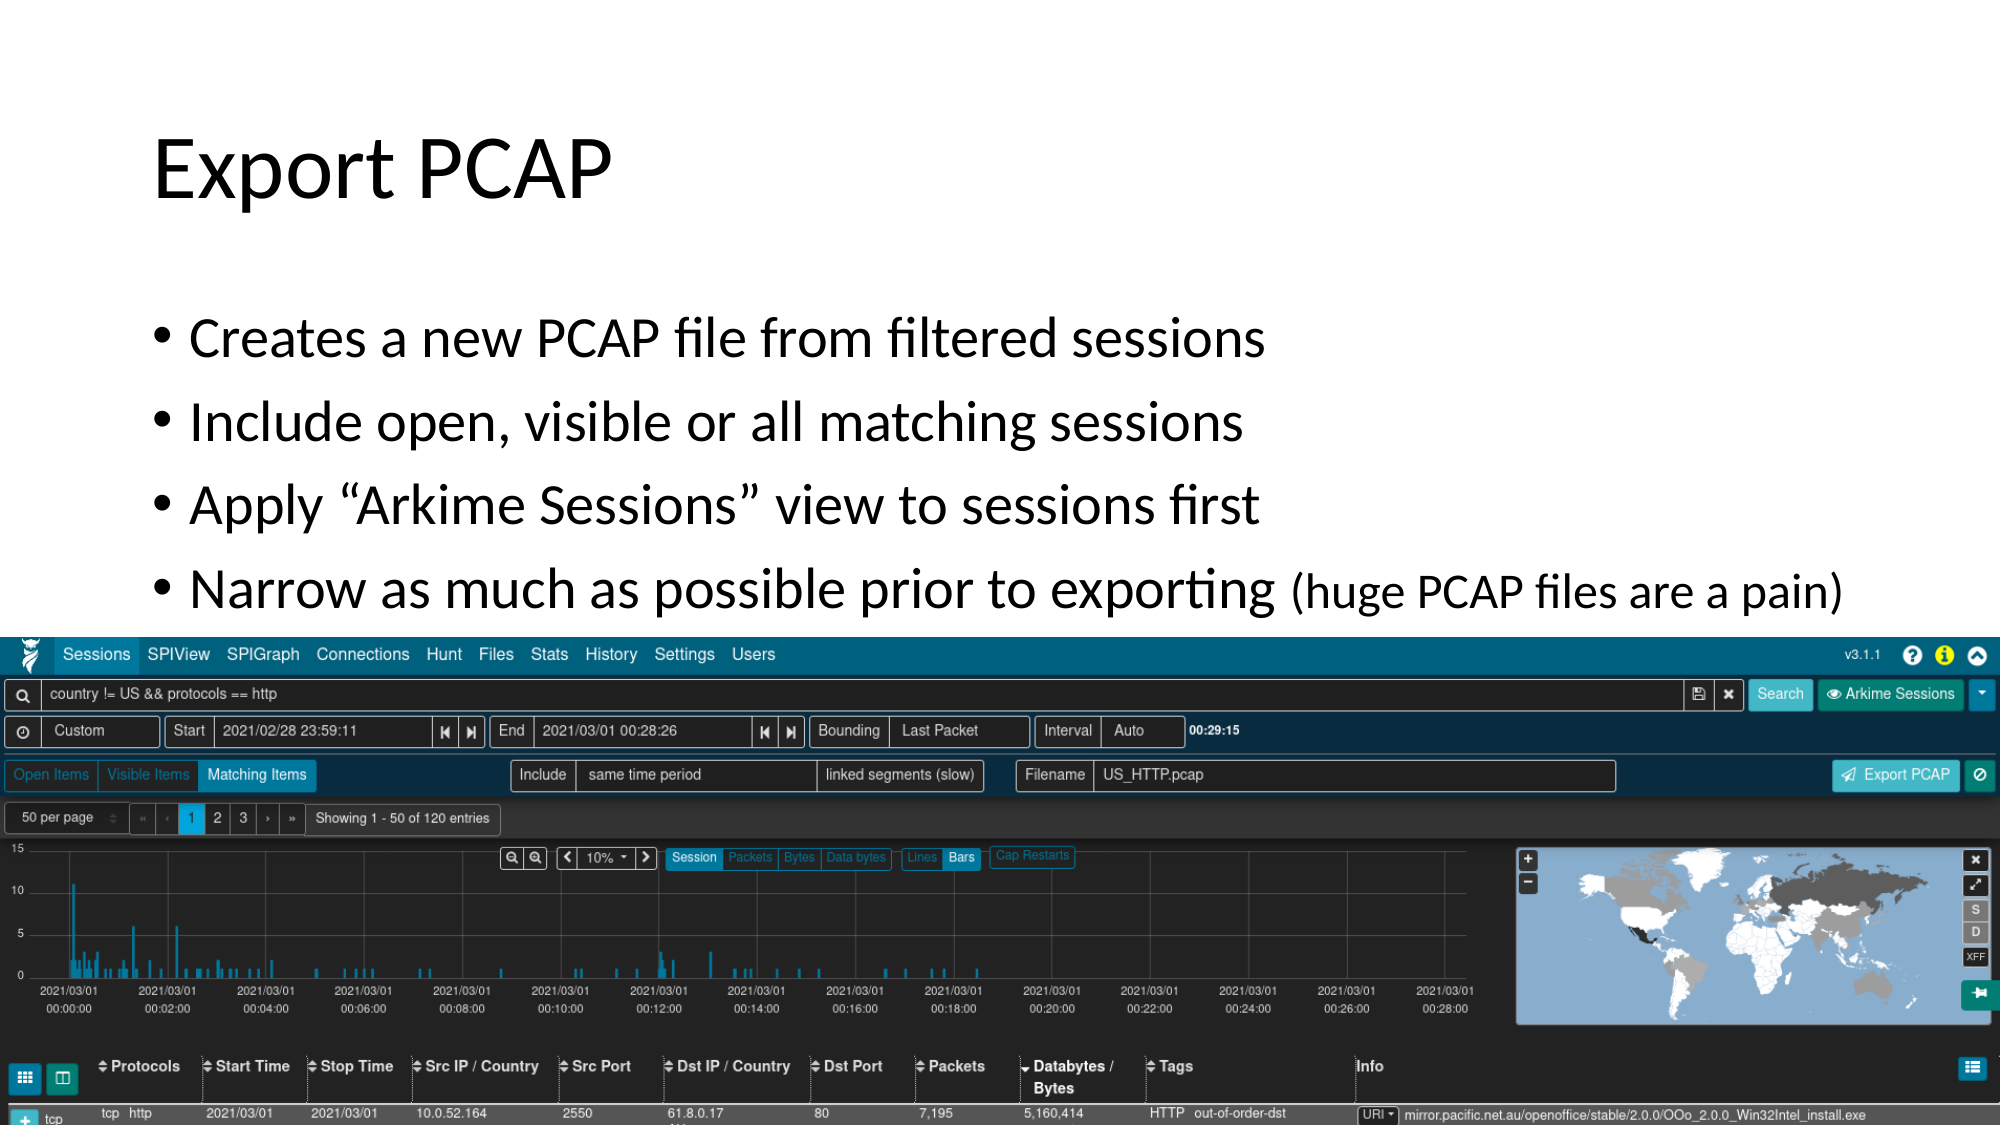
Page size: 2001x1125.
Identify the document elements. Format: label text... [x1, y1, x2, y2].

picture [183, 648, 187, 659]
title Export PCAP [137, 59, 1863, 278]
picture [349, 651, 359, 659]
picture [548, 651, 554, 659]
picture [481, 648, 491, 659]
picture [741, 648, 751, 658]
picture [380, 651, 385, 659]
picture [196, 651, 209, 659]
picture [360, 651, 368, 658]
picture [394, 651, 409, 660]
picture [1903, 646, 1922, 665]
picture [663, 651, 673, 658]
picture [428, 648, 441, 659]
picture [599, 648, 608, 660]
picture [1968, 647, 1987, 666]
picture [763, 651, 774, 659]
picture [331, 651, 345, 659]
picture [280, 651, 289, 662]
picture [240, 648, 262, 659]
picture [532, 648, 540, 654]
picture [373, 648, 378, 660]
list Creates a new PCAP file from filtered sessions Include open, visible or all matching sessions Apply “Arkime Sessions” view to sessions first Narrow as much as possible prior to exporting (huge PCAP files are a pain) [137, 299, 1863, 637]
picture [228, 648, 236, 654]
picture [620, 651, 628, 659]
picture [23, 640, 38, 648]
picture [289, 648, 298, 659]
picture [442, 651, 455, 660]
picture [23, 650, 37, 672]
picture [699, 651, 714, 663]
picture [96, 648, 105, 659]
picture [161, 648, 172, 659]
picture [656, 648, 664, 653]
picture [0, 676, 2000, 1125]
picture [115, 651, 129, 659]
picture [749, 651, 760, 659]
picture [587, 648, 596, 659]
picture [1936, 646, 1954, 665]
picture [686, 648, 695, 659]
picture [494, 648, 505, 659]
picture [273, 651, 279, 659]
